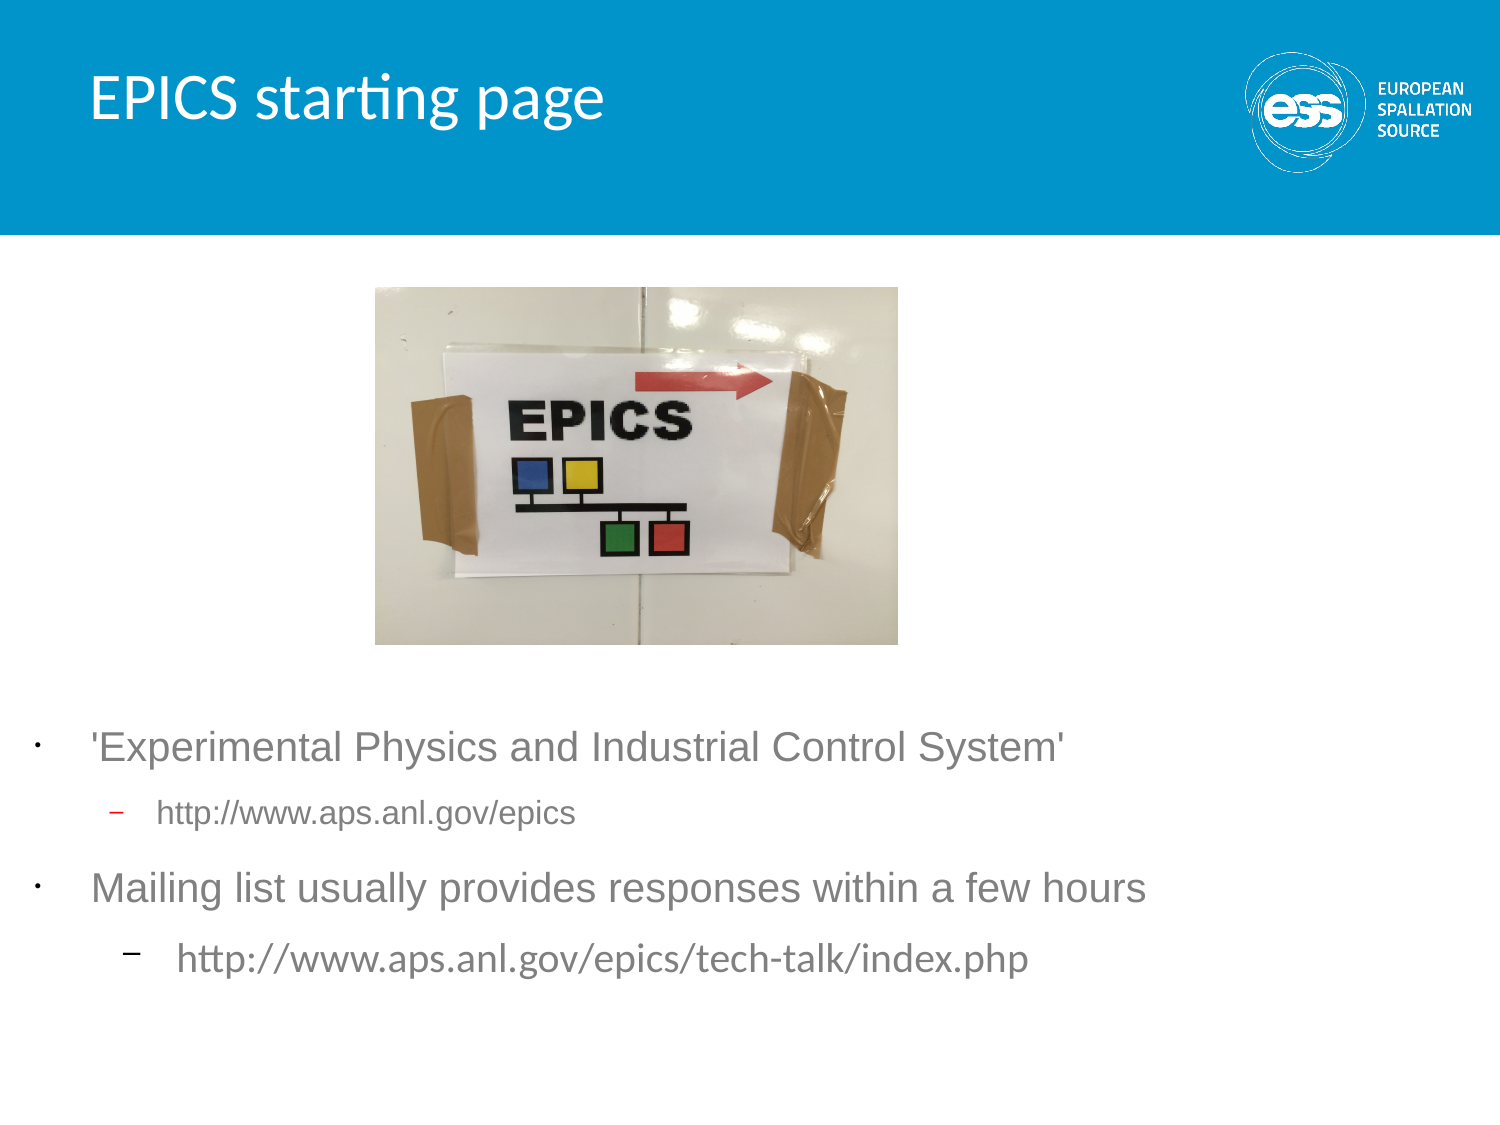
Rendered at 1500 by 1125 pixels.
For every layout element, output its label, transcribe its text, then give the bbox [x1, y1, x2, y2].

picture [1400, 83, 1407, 94]
title EPICS starting page [75, 45, 1247, 233]
picture [375, 287, 898, 645]
picture [1443, 86, 1450, 93]
picture [1418, 104, 1423, 115]
picture [1422, 125, 1428, 134]
picture [1454, 83, 1458, 94]
picture [1398, 109, 1406, 115]
picture [1379, 83, 1385, 94]
picture [1423, 83, 1430, 94]
picture [1409, 104, 1415, 115]
picture [1436, 104, 1444, 115]
picture [1389, 104, 1393, 115]
picture [1432, 125, 1438, 136]
list 'Experimental Physics and Industrial Control System' http://www.aps.anl.gov/epics Mailing list usually provides responses within a few hours http://www.aps.anl.gov/epics/tech-talk/index.php [19, 712, 1447, 1007]
picture [1264, 94, 1342, 127]
